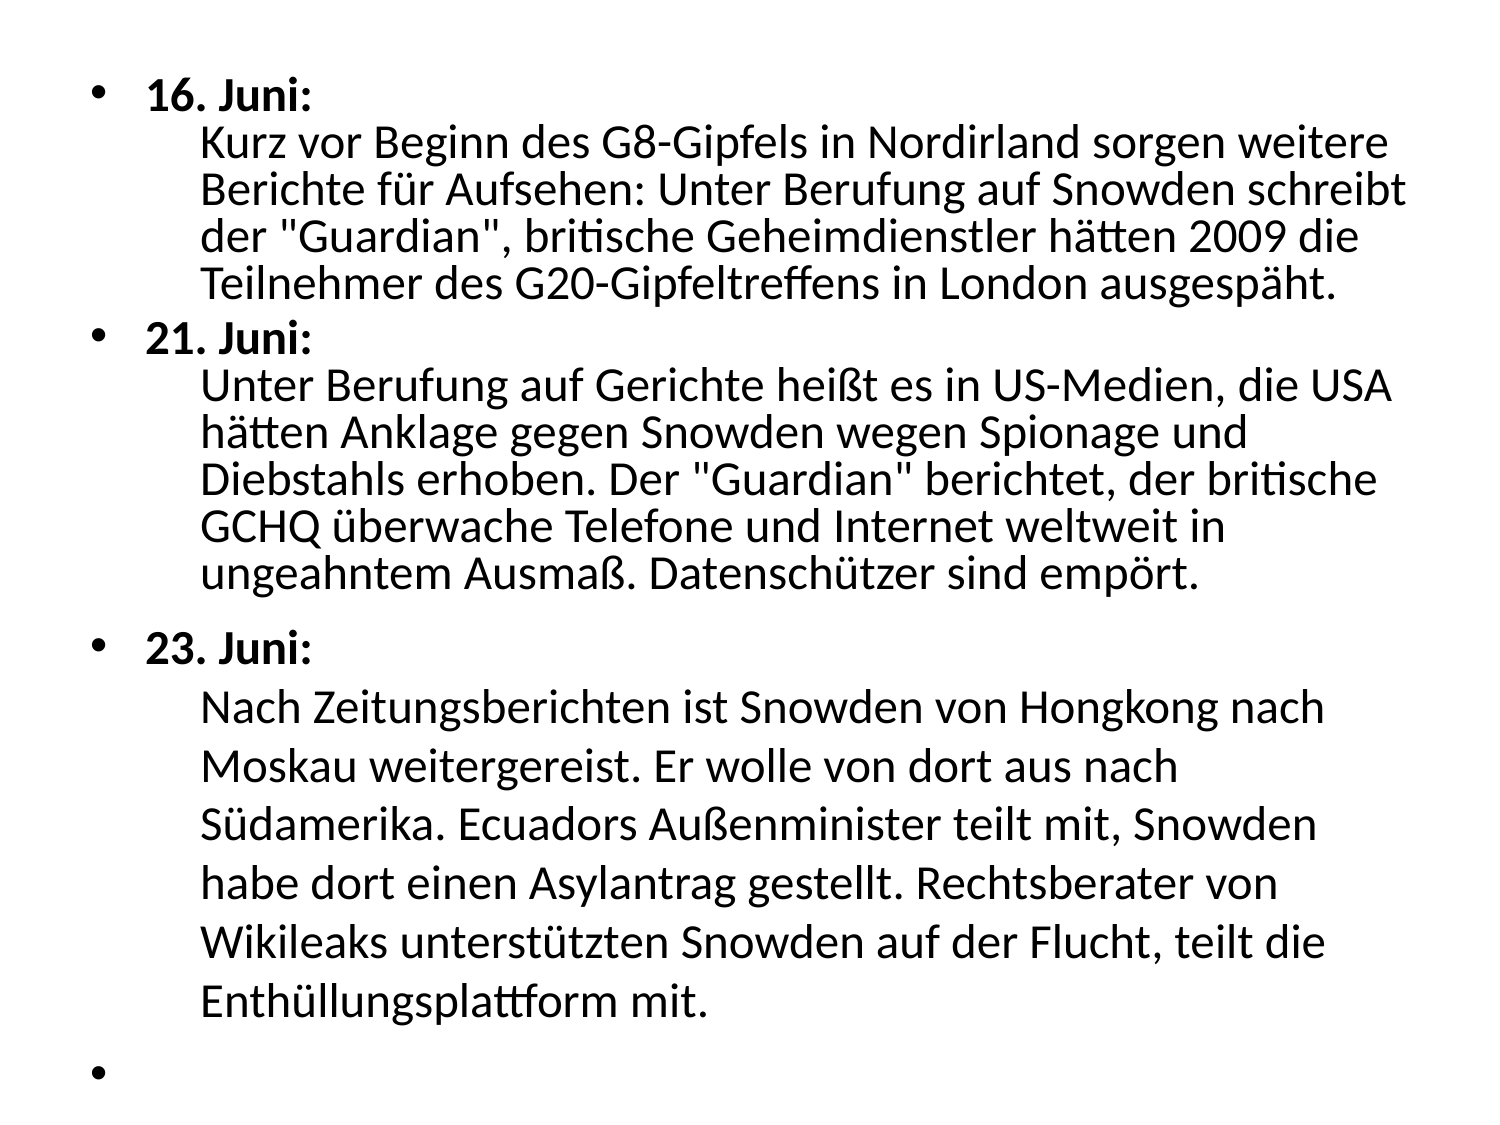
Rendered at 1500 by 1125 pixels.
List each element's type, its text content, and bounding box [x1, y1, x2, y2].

list 16. Juni: Kurz vor Beginn des G8-Gipfels in Nordirland sorgen weitere Berichte für Aufsehen: Unter Berufung auf Snowden schreibt der "Guardian", britische Geheimdienstler hätten 2009 die Teilnehmer des G20-Gipfeltreffens in London ausgespäht. 21. Juni: Unter Berufung auf Gerichte heißt es in US-Medien, die USA hätten Anklage gegen Snowden wegen Spionage und Diebstahls erhoben. Der "Guardian" berichtet, der britische GCHQ überwache Telefone und Internet weltweit in ungeahntem Ausmaß. Datenschützer sind empört. 23. Juni: Nach Zeitungsberichten ist Snowden von Hongkong nach Moskau weitergereist. Er wolle von dort aus nach Südamerika. Ecuadors Außenminister teilt mit, Snowden habe dort einen Asylantrag gestellt. Rechtsberater von Wikileaks unterstützten Snowden auf der Flucht, teilt die Enthüllungsplattform mit. [75, 66, 1426, 1071]
